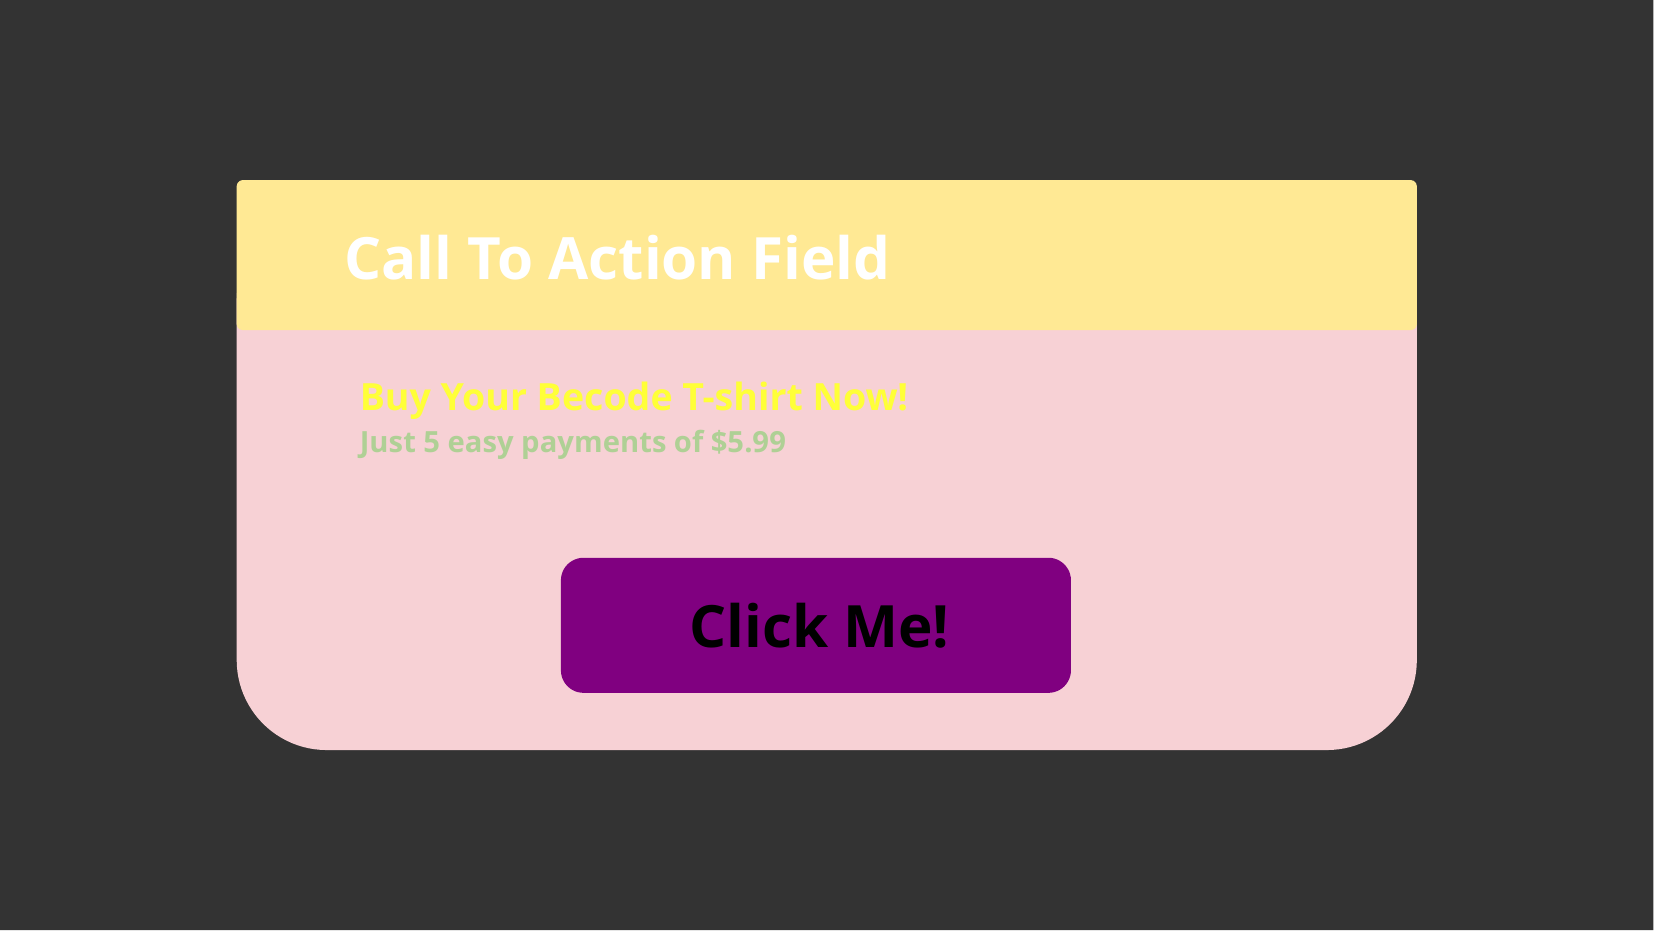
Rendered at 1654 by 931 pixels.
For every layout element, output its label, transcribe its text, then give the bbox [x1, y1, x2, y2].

text_box Click Me! [675, 578, 1126, 663]
text_box Buy Your Becode T-shirt Now! Just 5 easy payments of $5.99 [345, 386, 1096, 468]
text_box [0, 0, 1654, 931]
text_box Call To Action Field [330, 210, 1096, 386]
